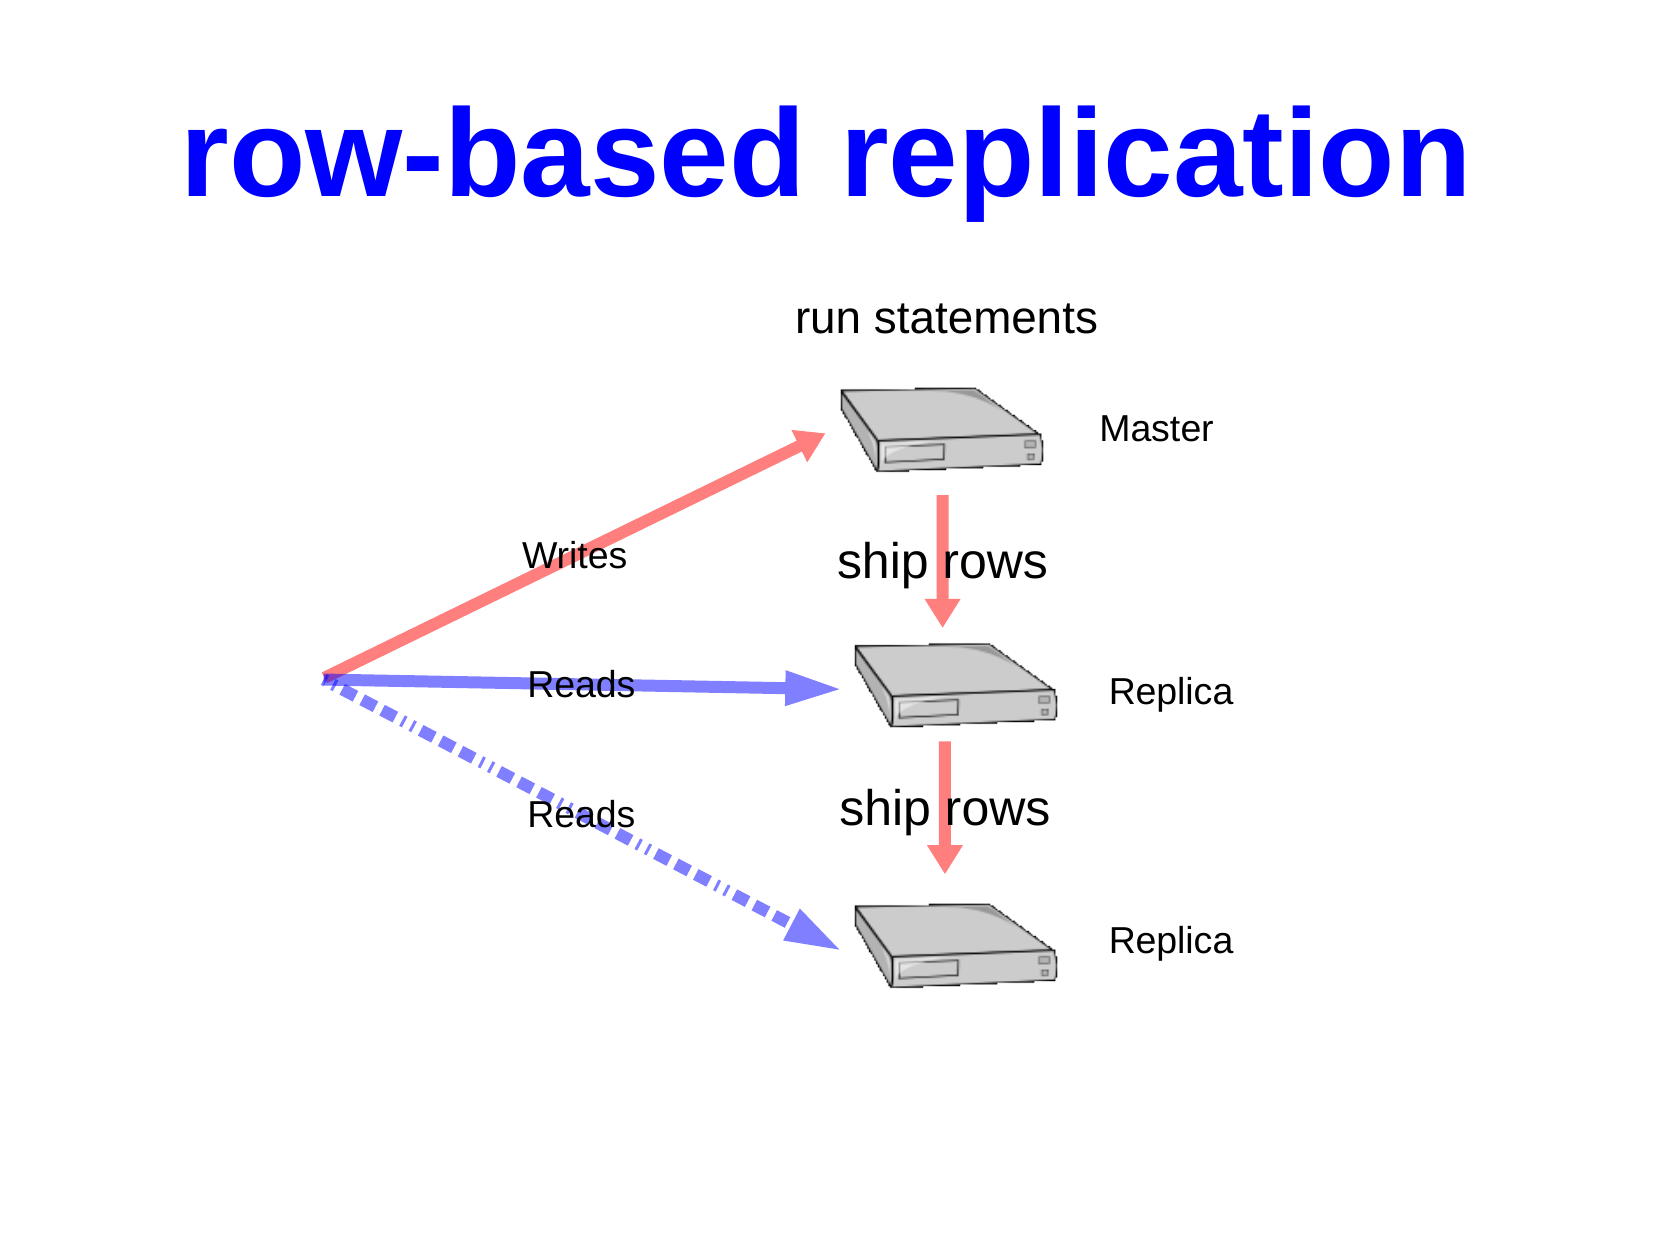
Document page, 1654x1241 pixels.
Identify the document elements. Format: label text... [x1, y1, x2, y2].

title row-based replication [82, 49, 1571, 257]
text_box Replica [1094, 911, 1249, 969]
text_box run statements [780, 284, 1118, 352]
text_box Master [1084, 400, 1229, 458]
text_box Replica [1094, 663, 1249, 720]
picture [839, 841, 1065, 1058]
picture [825, 352, 1051, 542]
picture [839, 581, 1065, 797]
